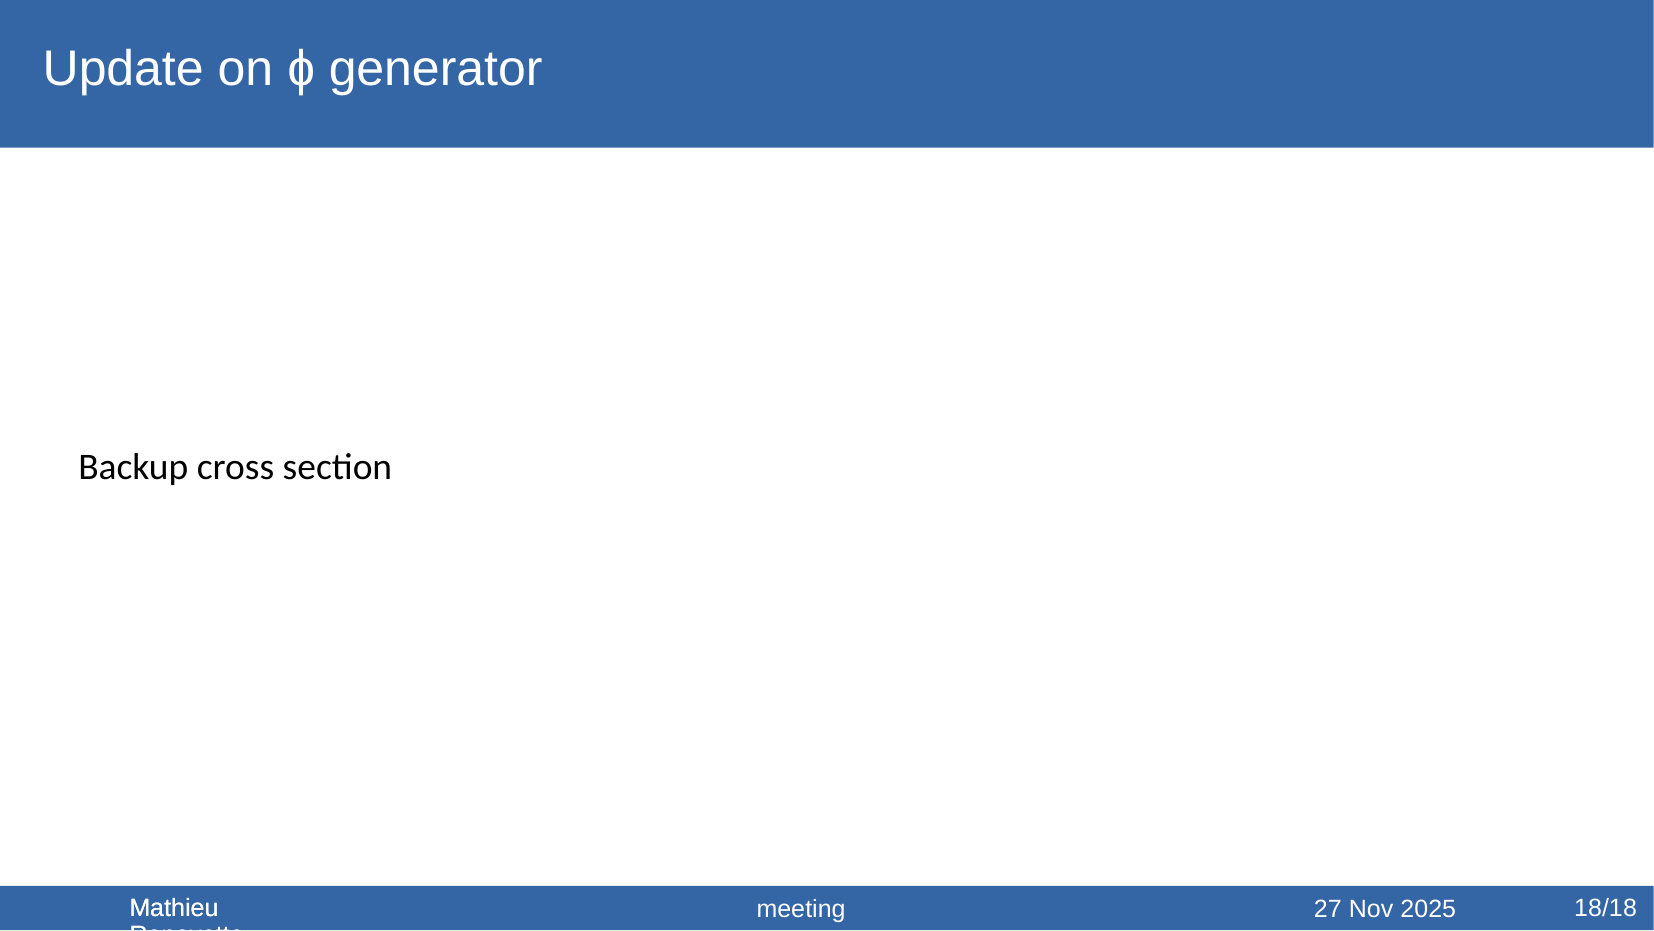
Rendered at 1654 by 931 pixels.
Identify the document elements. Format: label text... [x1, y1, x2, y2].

text_box 27 Nov 2025 [1299, 887, 1536, 931]
text_box [226, 885, 1654, 931]
text_box [0, 0, 1654, 148]
text_box 18/18 [1559, 885, 1654, 930]
text_box Mathieu Ronayette [114, 885, 355, 929]
text_box meeting [734, 887, 953, 931]
text_box Update on ɸ generator [27, 32, 886, 106]
text_box [0, 885, 131, 931]
text_box Backup cross section [63, 434, 501, 496]
